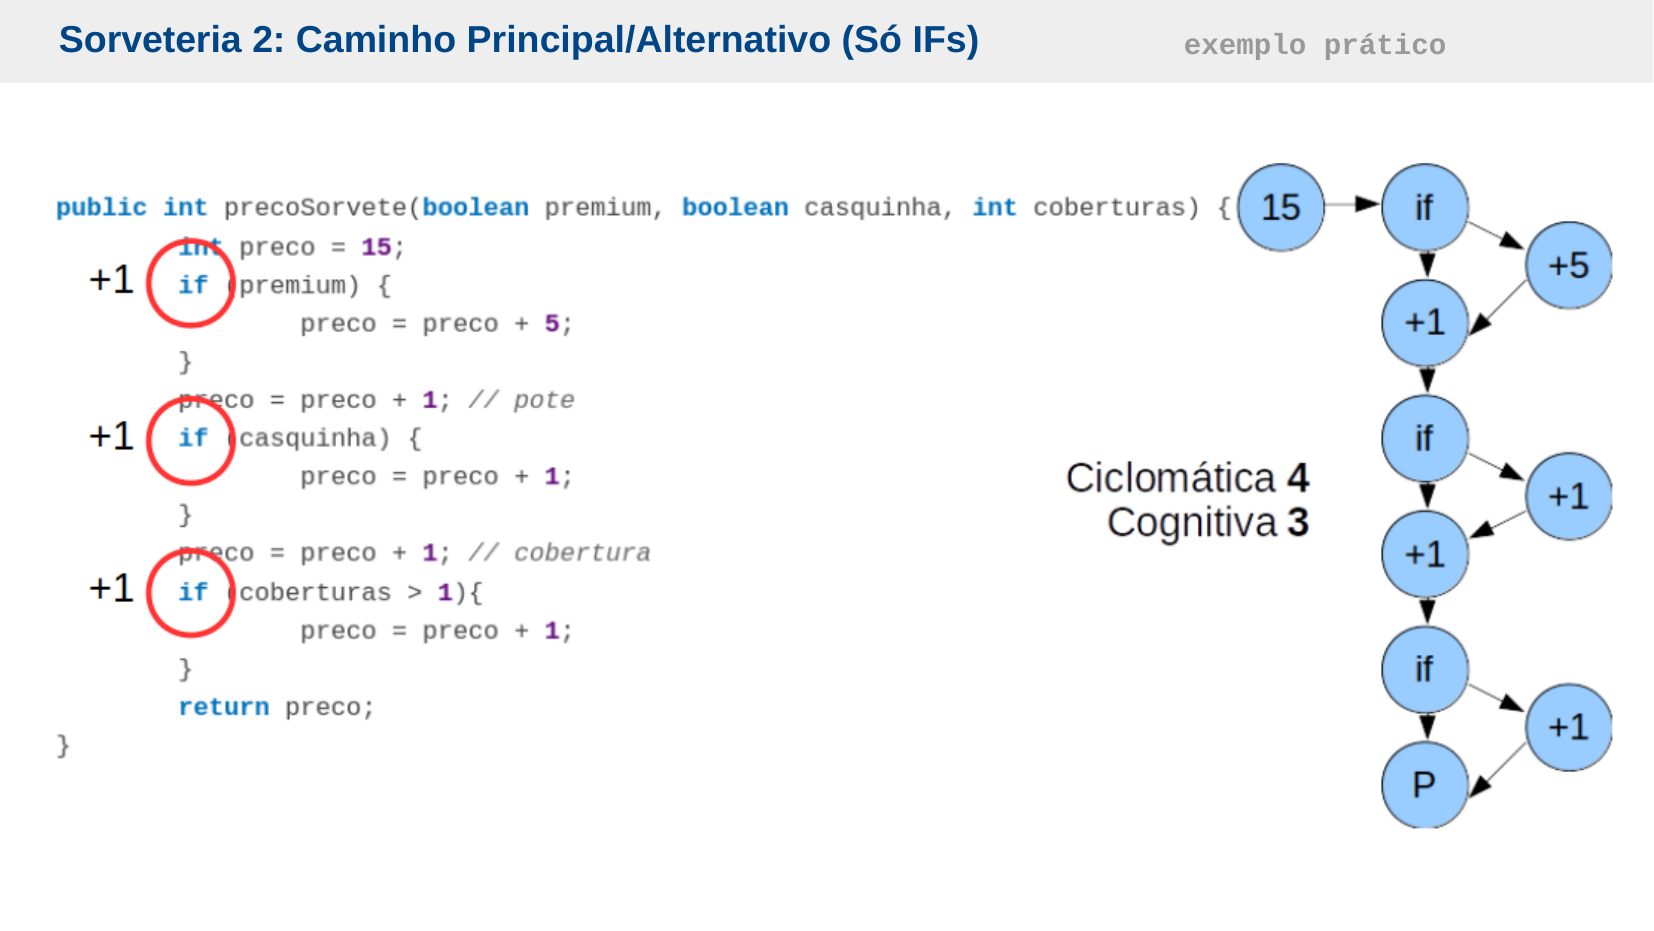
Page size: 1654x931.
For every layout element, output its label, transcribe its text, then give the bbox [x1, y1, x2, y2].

picture [47, 156, 1623, 839]
title Sorveteria 2: Caminho Principal/Alternativo (Só IFs) [59, 14, 1182, 66]
text_box [0, 0, 1654, 83]
text_box exemplo prático [1169, 23, 1644, 71]
